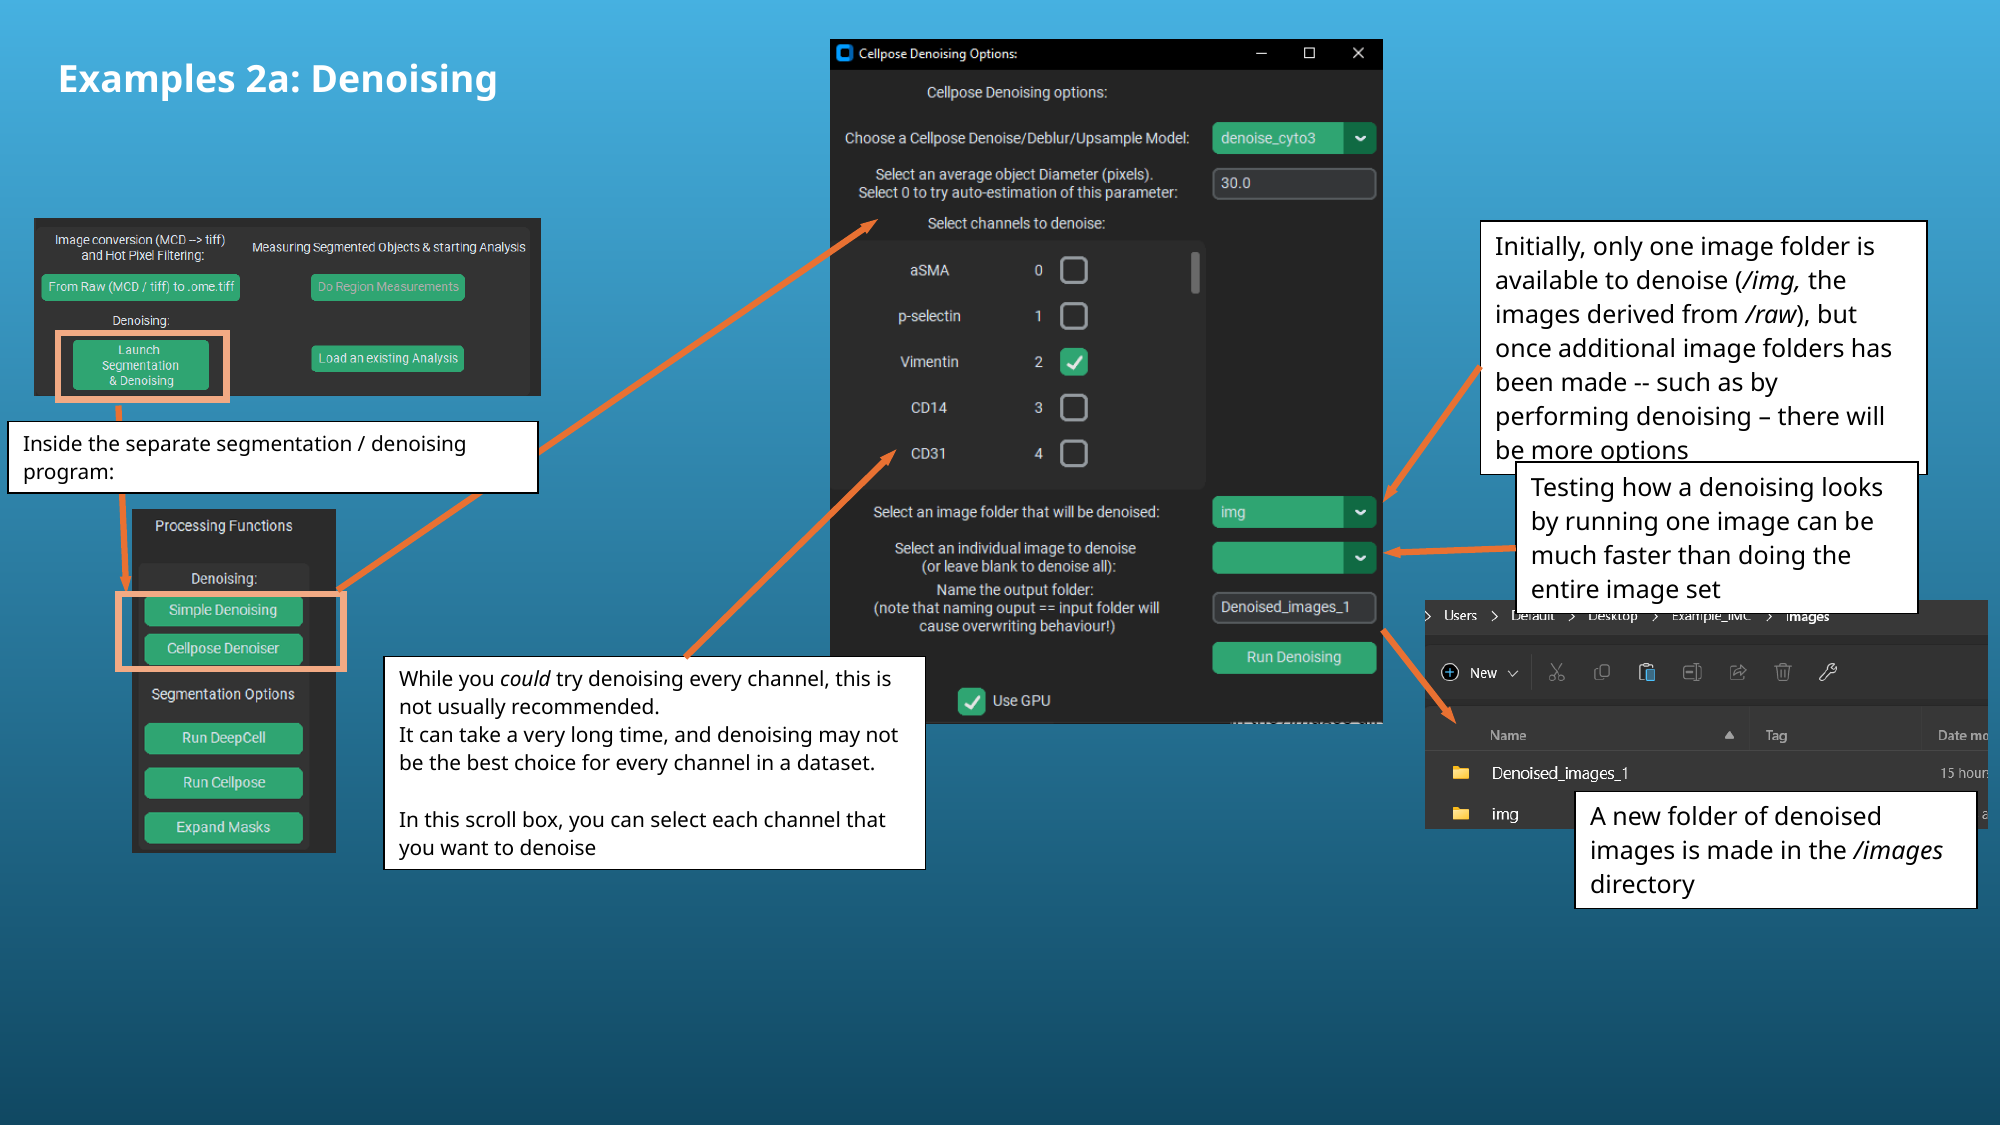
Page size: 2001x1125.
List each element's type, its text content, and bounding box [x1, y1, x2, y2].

text_box While you could try denoising every channel, this is not usually recommended. It can take a very long time, and denoising may not be the best choice for every channel in a dataset. In this scroll box, you can select each channel that you want to denoise [384, 656, 926, 852]
picture [1425, 600, 1988, 829]
picture [830, 39, 1383, 724]
picture [132, 597, 336, 666]
picture [132, 509, 336, 591]
picture [61, 336, 223, 396]
text_box Examples 2a: Denoising [42, 44, 563, 106]
text_box Initially, only one image folder is available to denoise (/img, the images derived from /raw), but once additional image folders has been made -- such as by performing denoising – there will be more options [1480, 221, 1928, 422]
text_box Testing how a denoising looks by running one image can be much faster than doing the entire image set [1515, 462, 1918, 599]
text_box A new folder of denoised images is made in the /images directory [1575, 791, 1977, 869]
picture [132, 672, 336, 853]
text_box Inside the separate segmentation / denoising program: [8, 421, 539, 463]
picture [34, 218, 541, 396]
